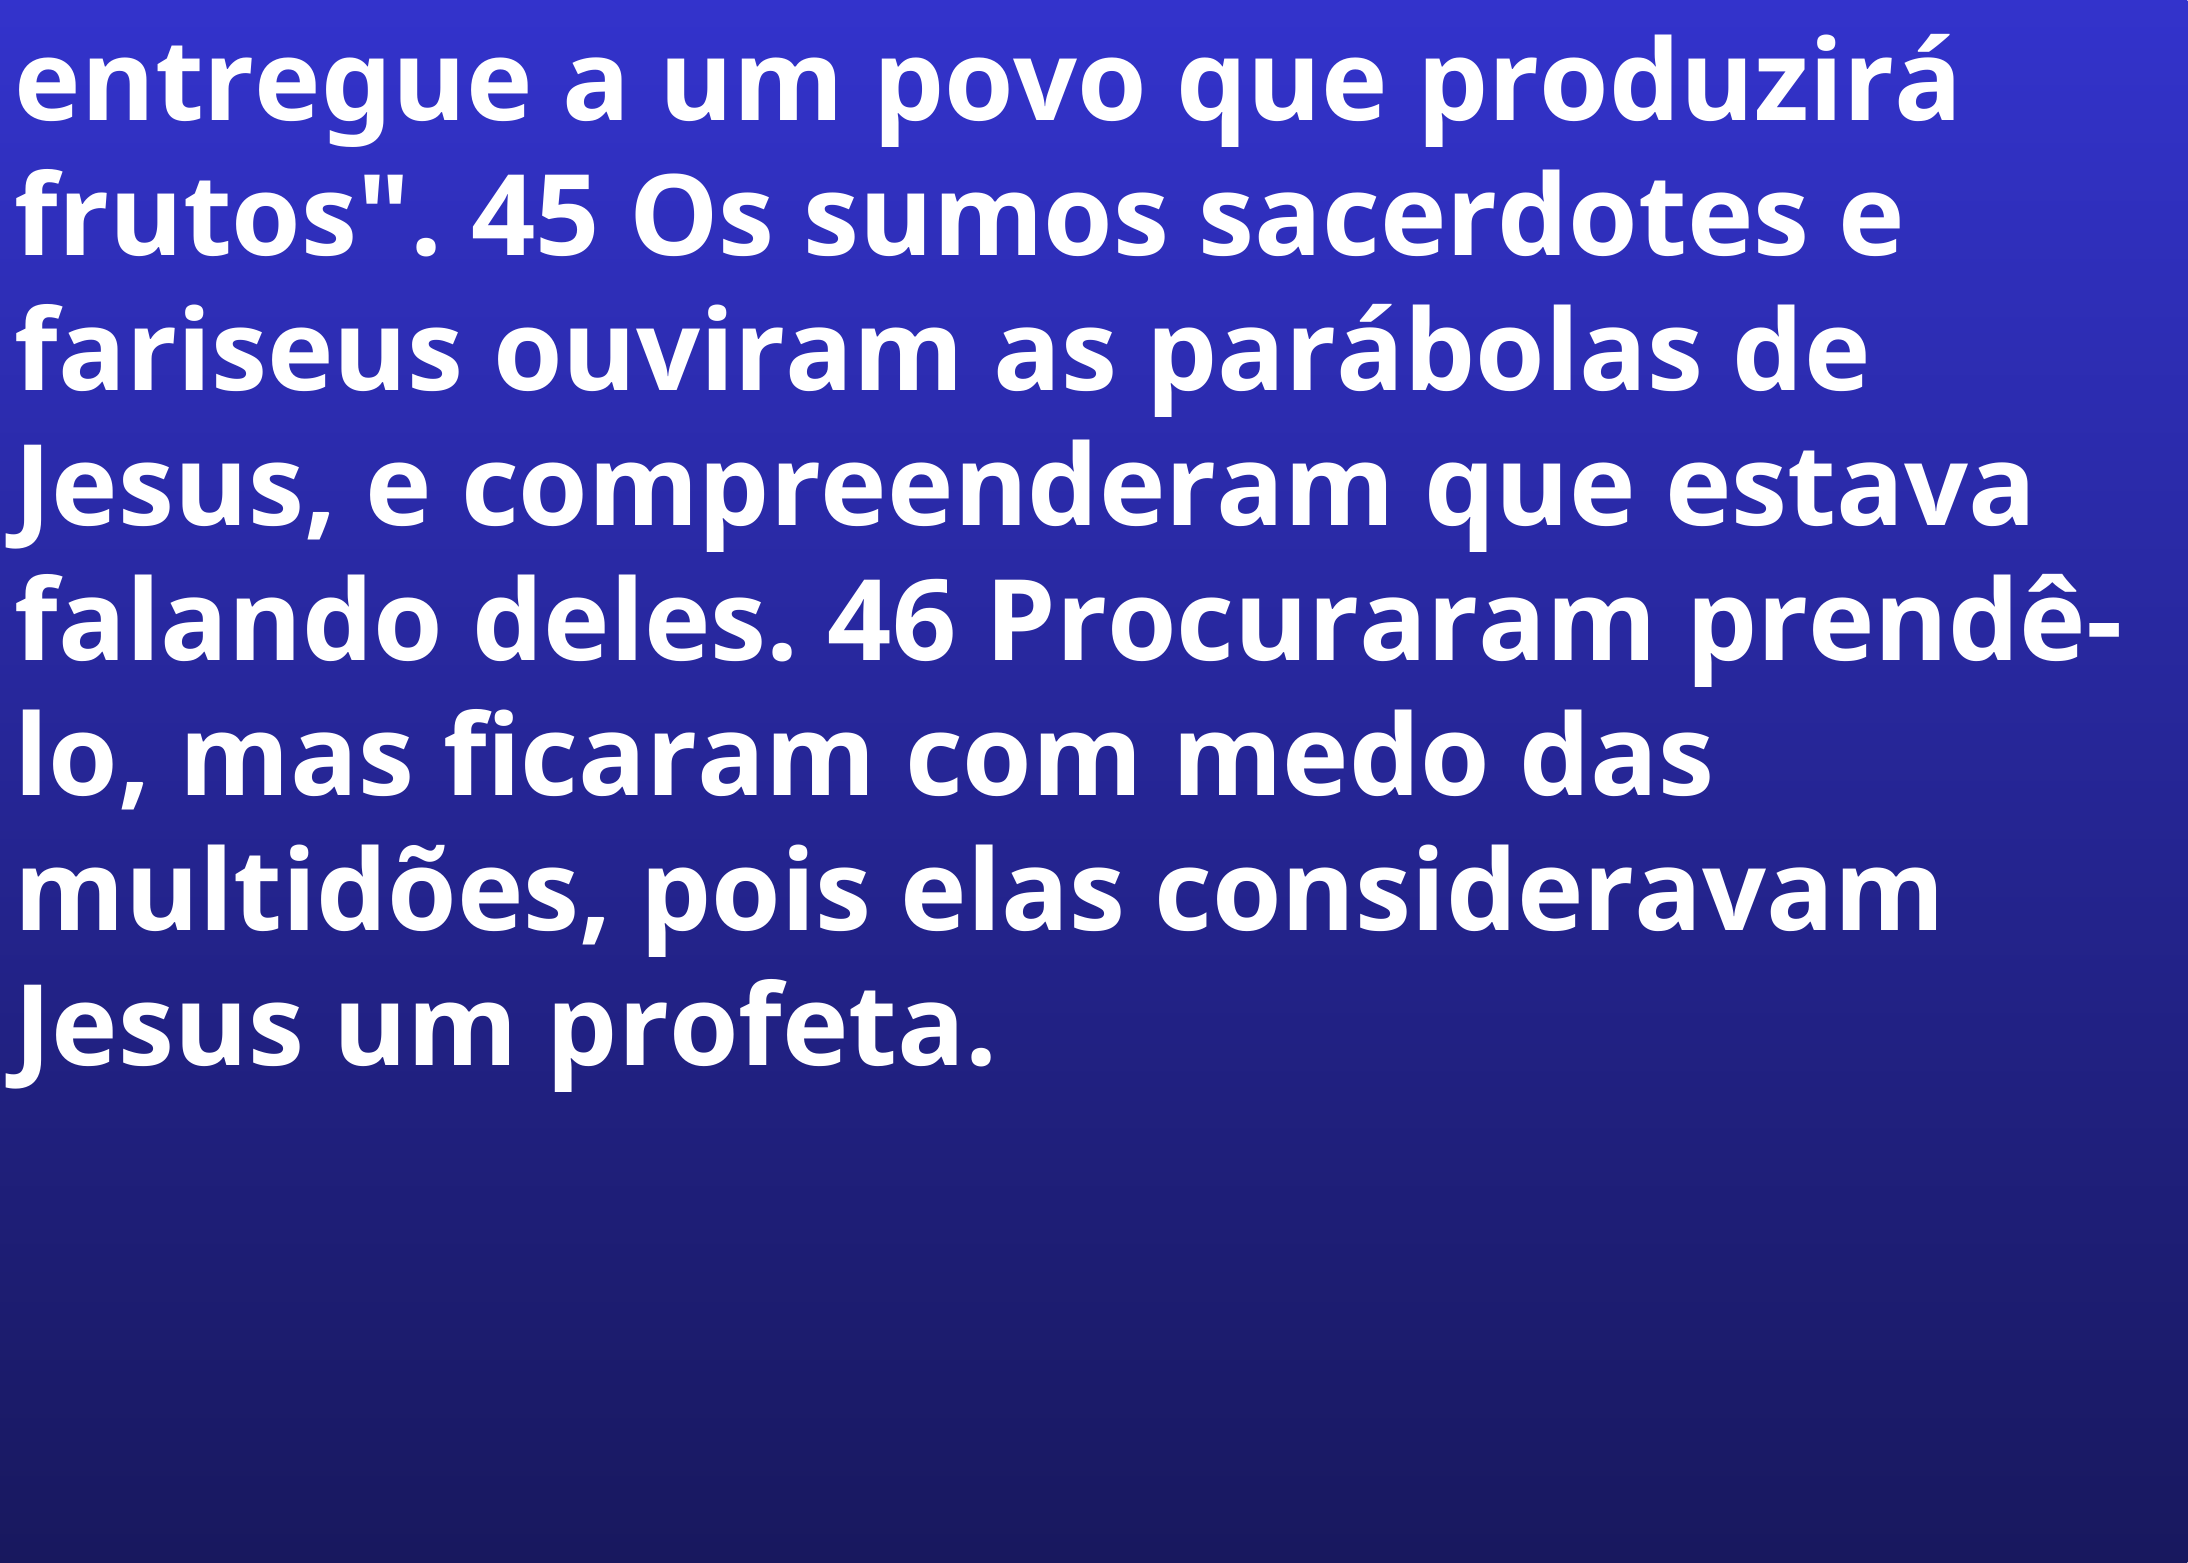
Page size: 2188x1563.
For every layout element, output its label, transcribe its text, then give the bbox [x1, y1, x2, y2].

text_box entregue a um povo que produzirá frutos". 45 Os sumos sacerdotes e fariseus ouviram as parábolas de Jesus, e compreenderam que estava falando deles. 46 Procuraram prendê-lo, mas ficaram com medo das multidões, pois elas consideravam Jesus um profeta. [0, 0, 2188, 1276]
